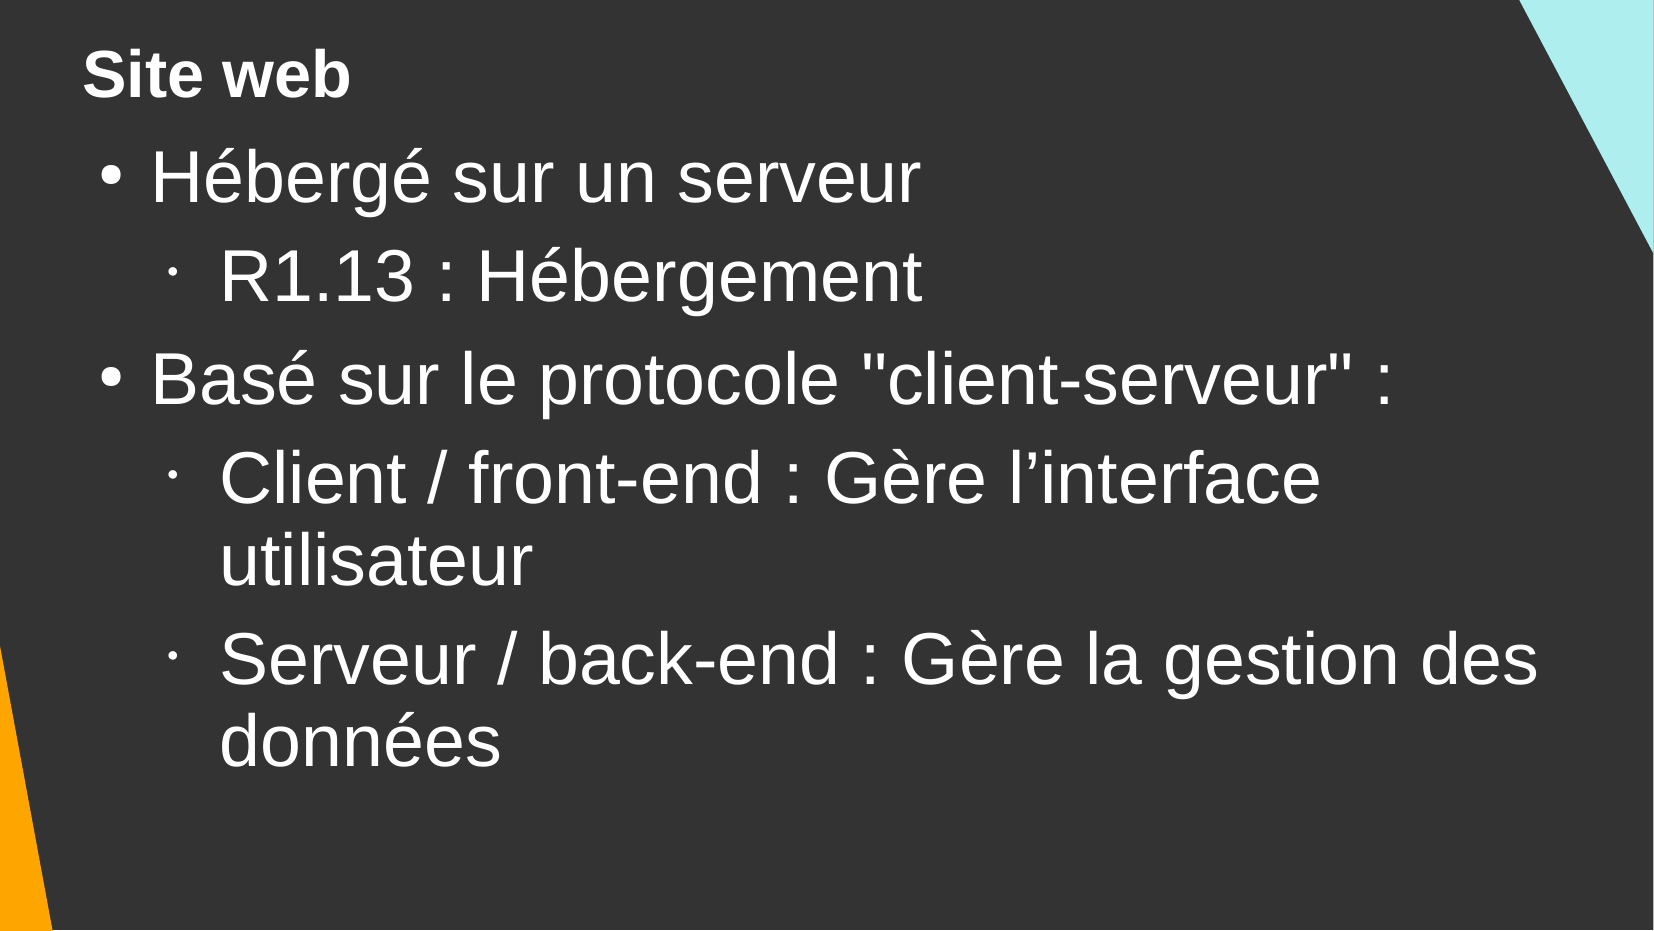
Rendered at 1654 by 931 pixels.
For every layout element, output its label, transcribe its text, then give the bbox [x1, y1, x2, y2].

text_box [0, 645, 53, 931]
list Hébergé sur un serveur R1.13 : Hébergement Basé sur le protocole "client-serveur" : Client / front-end : Gère l’interface utilisateur Serveur / back-end : Gère la gestion des données [80, 135, 1605, 789]
title Site web [82, 36, 1571, 114]
text_box [1519, 0, 1654, 255]
